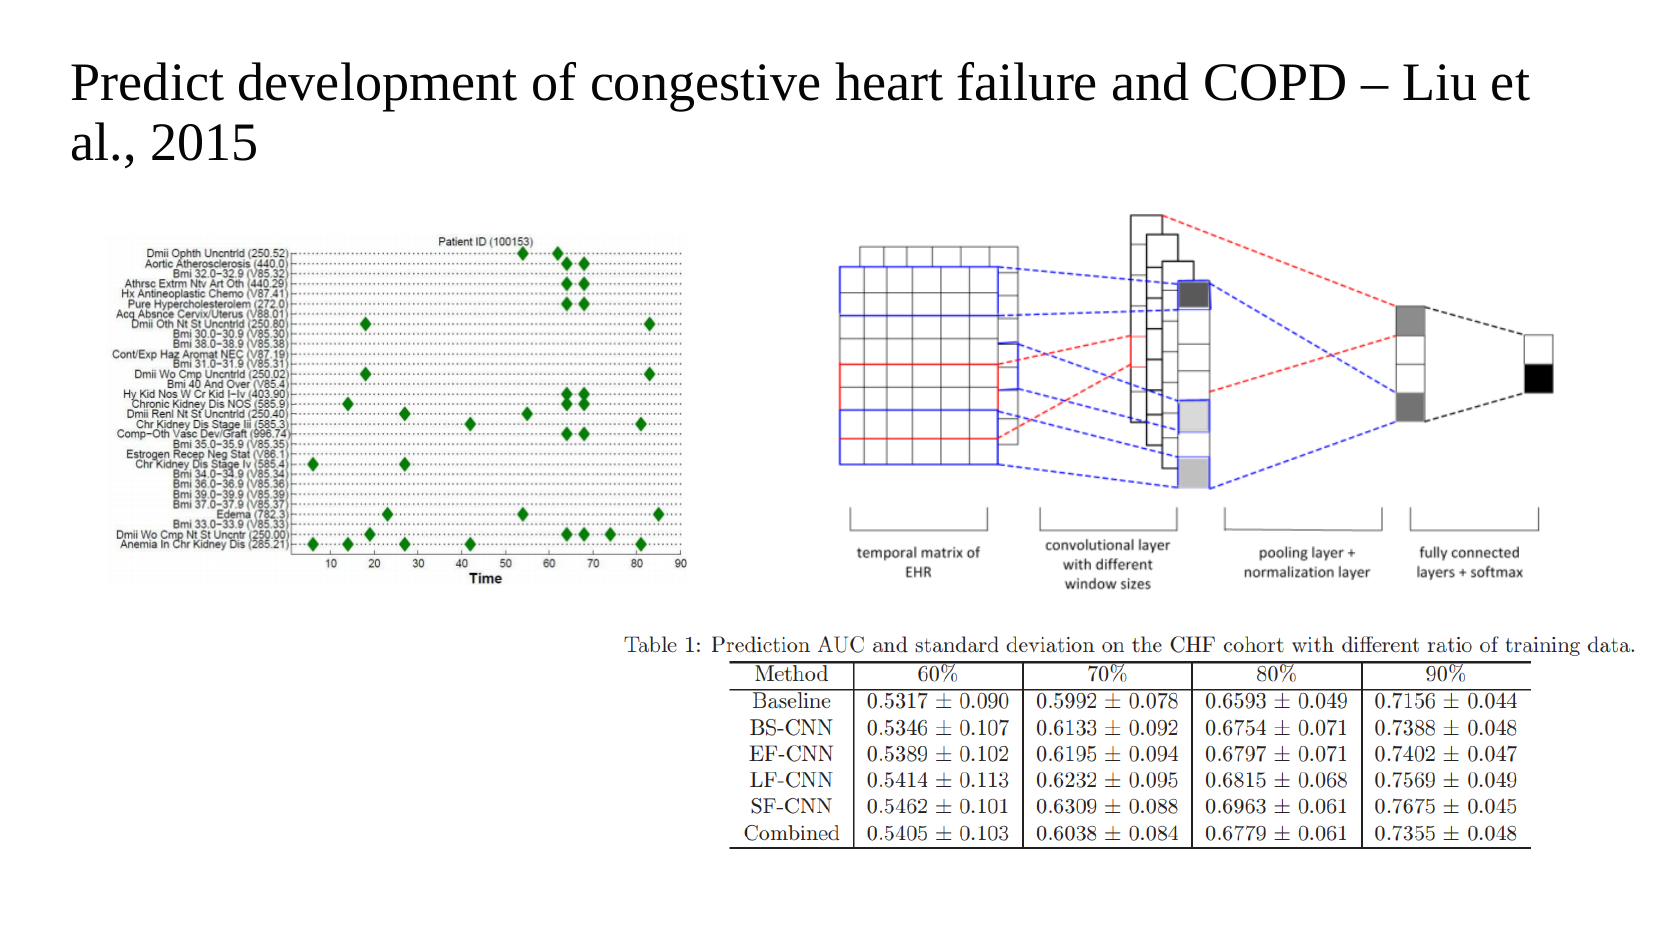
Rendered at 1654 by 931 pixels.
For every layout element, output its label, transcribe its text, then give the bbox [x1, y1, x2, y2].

picture [614, 188, 1640, 873]
picture [94, 229, 697, 591]
title Predict development of congestive heart failure and COPD – Liu et al., 2015 [70, 35, 1595, 189]
